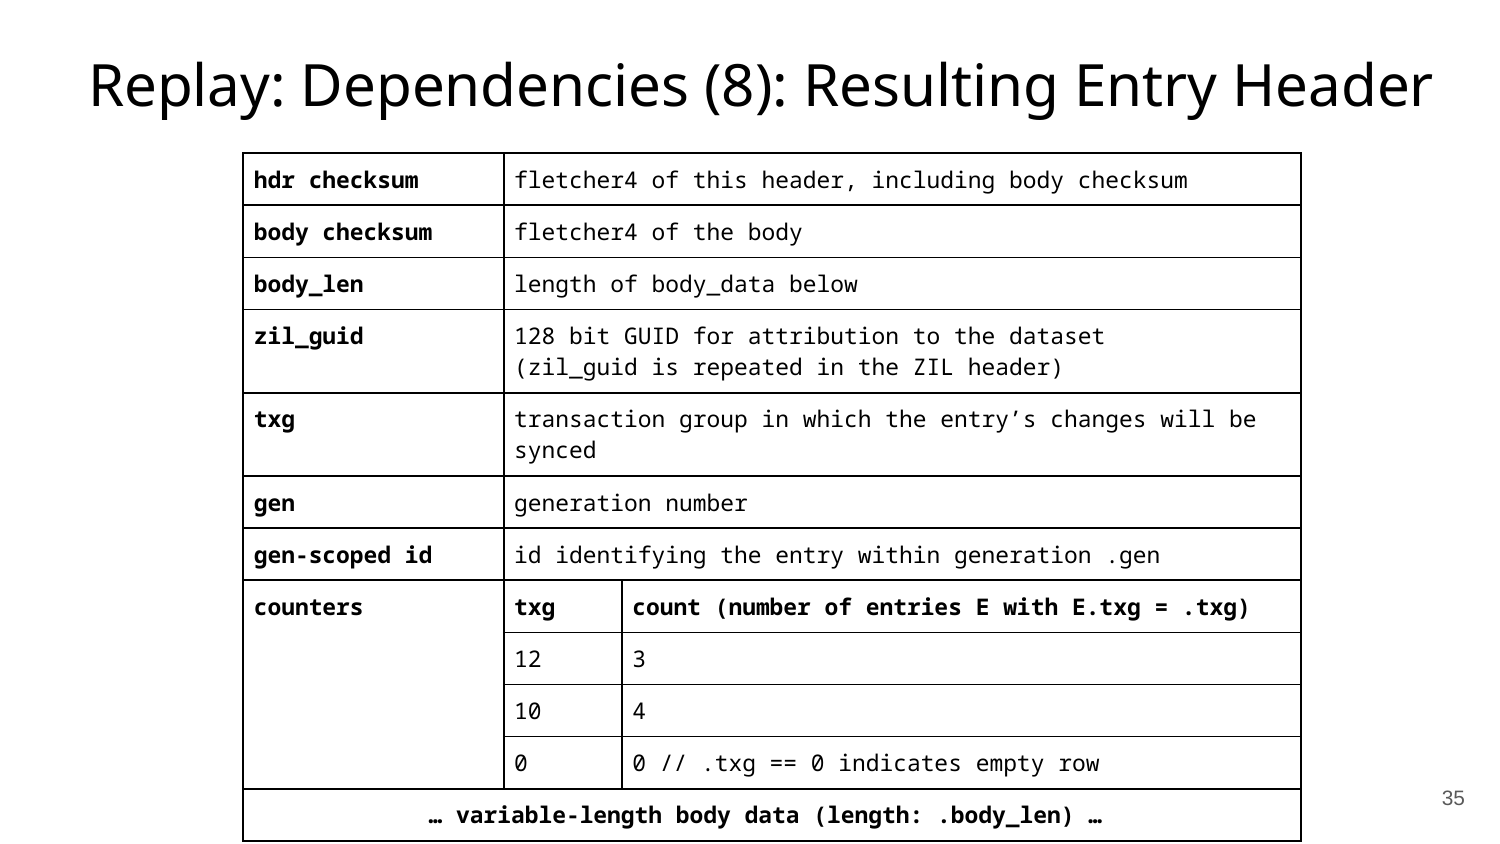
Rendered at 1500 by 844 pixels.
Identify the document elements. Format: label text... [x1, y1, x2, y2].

table_cell generation number [505, 477, 1300, 527]
table_cell txg [505, 581, 621, 632]
table_cell counters [244, 581, 503, 788]
table_cell transaction group in which the entry’s changes will be synced [505, 394, 1300, 475]
table_cell 0 [505, 737, 621, 788]
table_cell zil_guid [244, 310, 503, 392]
table_cell length of body_data below [505, 258, 1300, 309]
table_cell fletcher4 of the body [505, 206, 1300, 257]
table_cell count (number of entries E with E.txg = .txg) [623, 581, 1300, 632]
table_cell 0 // .txg == 0 indicates empty row [623, 737, 1300, 788]
table_cell body checksum [244, 206, 503, 257]
table_header fletcher4 of this header, including body checksum [505, 154, 1300, 204]
table_cell 128 bit GUID for attribution to the dataset (zil_guid is repeated in the ZIL header) [505, 310, 1300, 392]
table_cell 3 [623, 633, 1300, 684]
table_cell gen [244, 477, 503, 527]
table_cell 12 [505, 633, 621, 684]
table_cell … variable-length body data (length: .body_len) … [244, 790, 1300, 840]
table_cell id identifying the entry within generation .gen [505, 529, 1300, 579]
slide_number <number> [1389, 764, 1480, 830]
table_cell 10 [505, 685, 621, 736]
table_cell txg [244, 394, 503, 475]
table_header hdr checksum [244, 154, 503, 204]
table_cell 4 [623, 685, 1300, 736]
title Replay: Dependencies (8): Resulting Entry Header [73, 33, 1480, 165]
table_cell gen-scoped id [244, 529, 503, 579]
table_cell body_len [244, 258, 503, 309]
